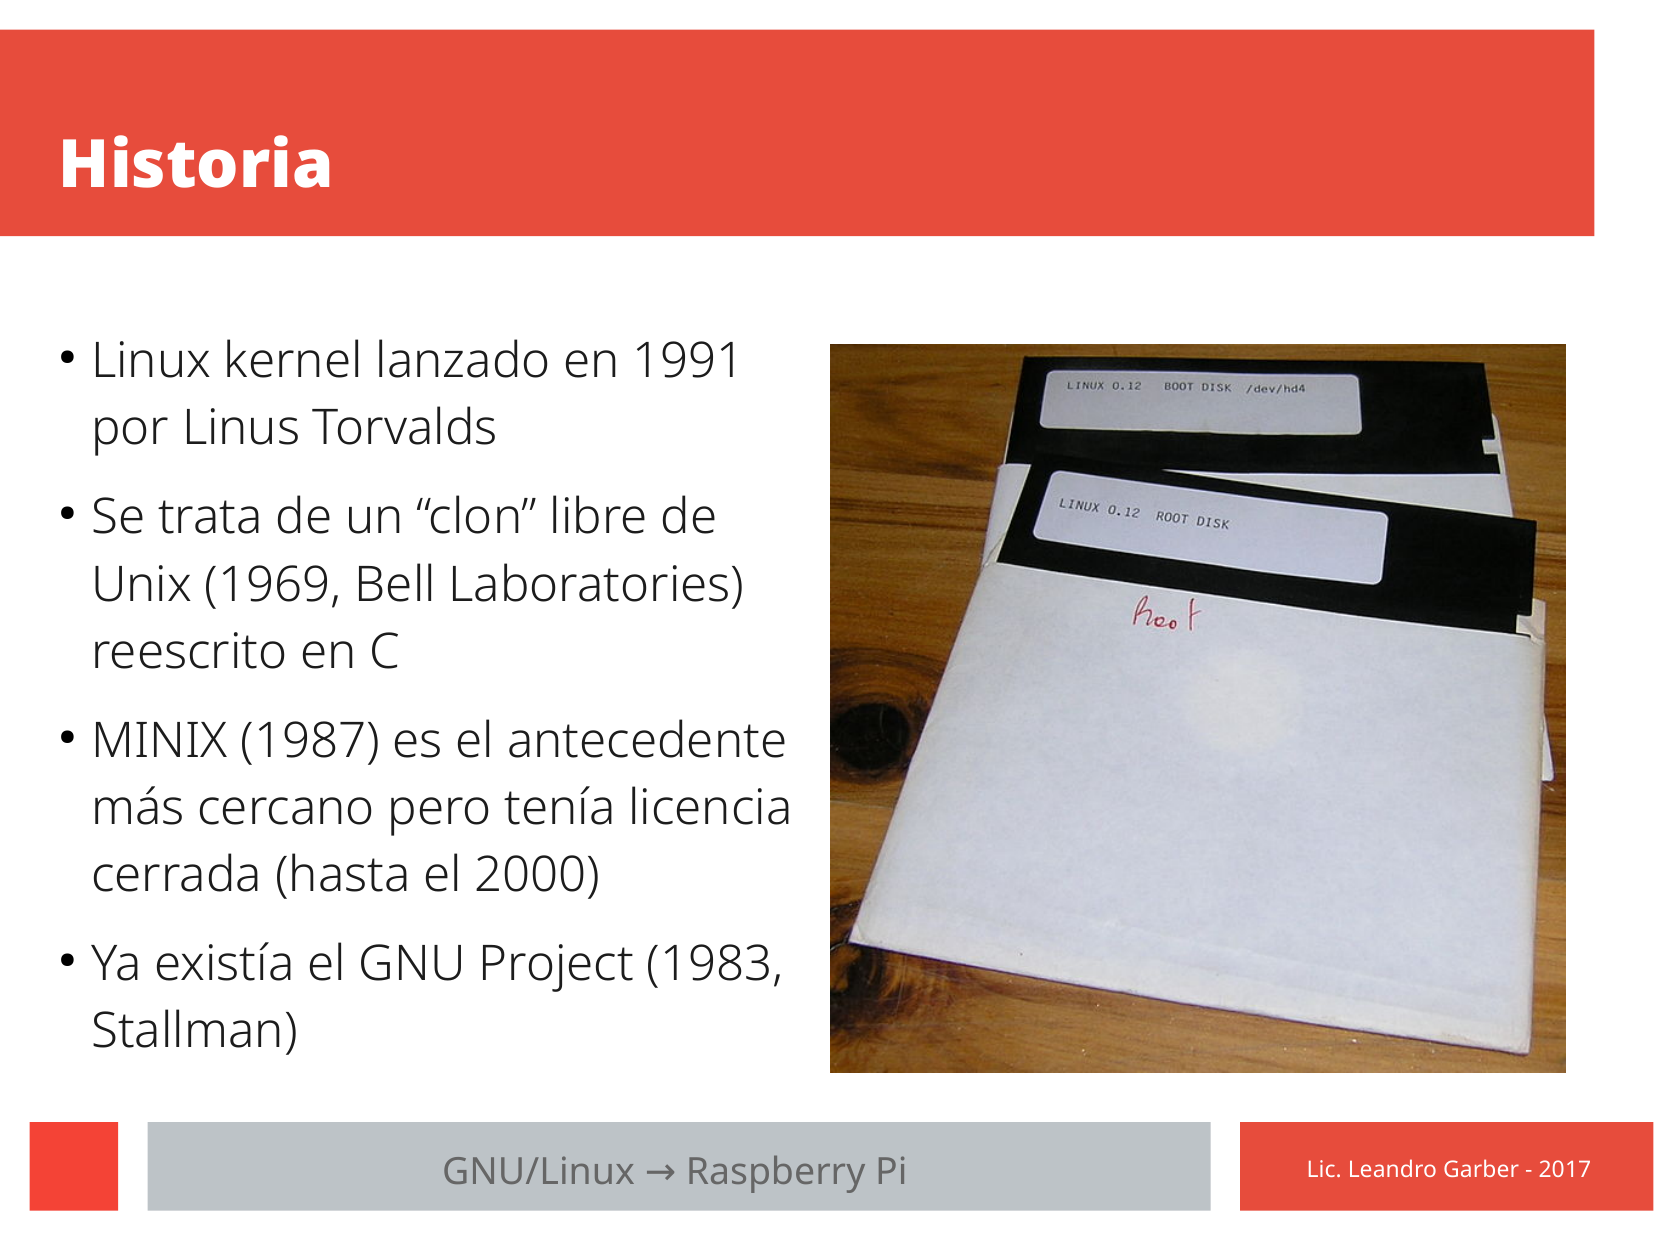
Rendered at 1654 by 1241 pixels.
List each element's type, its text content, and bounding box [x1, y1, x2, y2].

title Historia [59, 59, 1595, 207]
list Linux kernel lanzado en 1991 por Linus Torvalds Se trata de un “clon” libre de Unix (1969, Bell Laboratories) reescrito en C MINIX (1987) es el antecedente más cercano pero tenía licencia cerrada (hasta el 2000) Ya existía el GNU Project (1983, Stallman) [59, 324, 794, 1093]
text_box Lic. Leandro Garber - 2017 [1245, 1145, 1654, 1194]
picture [830, 344, 1566, 1073]
text_box GNU/Linux → Raspberry Pi [150, 1125, 1201, 1215]
